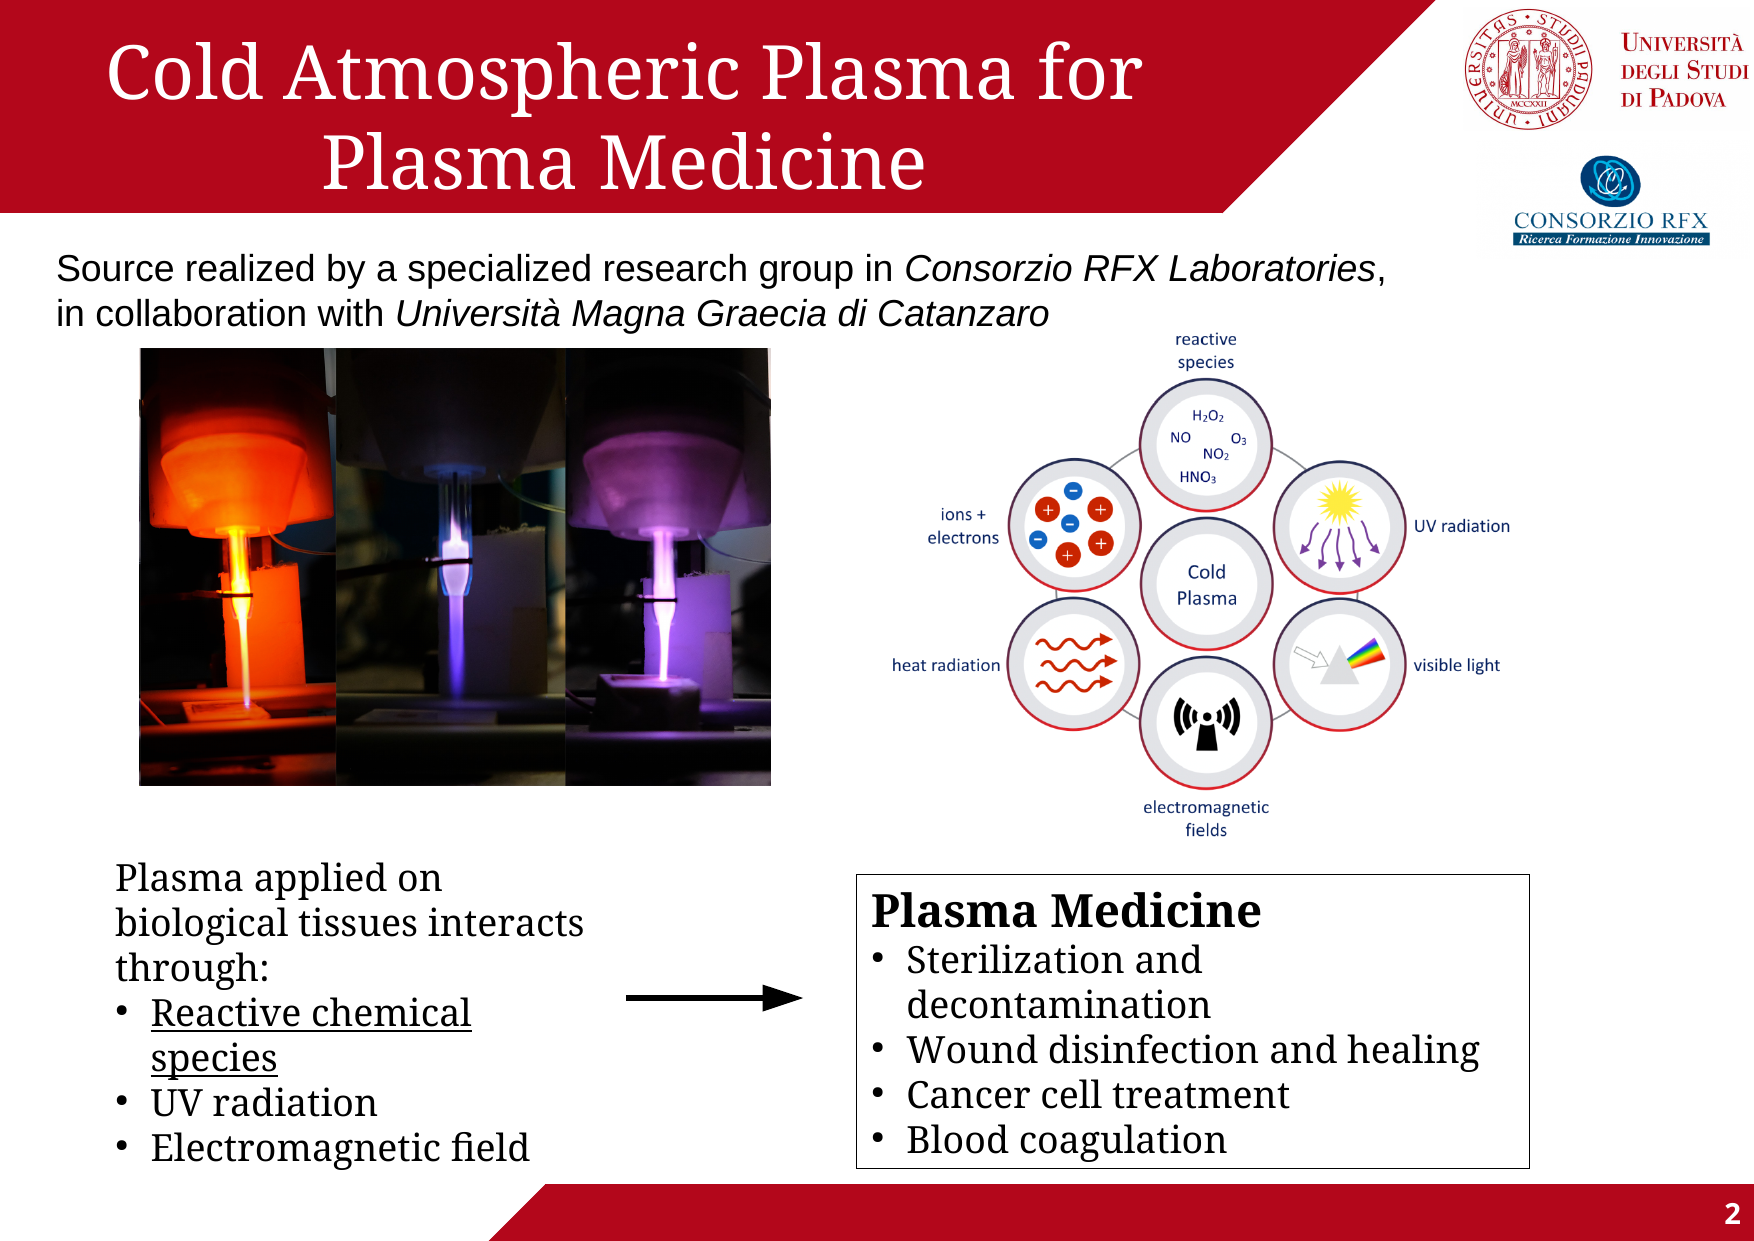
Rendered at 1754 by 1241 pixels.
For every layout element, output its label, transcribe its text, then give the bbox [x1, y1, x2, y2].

picture [139, 348, 771, 786]
picture [1476, 140, 1750, 259]
title Cold Atmospheric Plasma for Plasma Medicine [10, 0, 1241, 244]
picture [890, 330, 1512, 839]
picture [1463, 7, 1750, 131]
text_box Plasma Medicine Sterilization and decontamination Wound disinfection and healing Cancer cell treatment Blood coagulation [856, 874, 1530, 1134]
text_box Plasma applied on biological tissues interacts through: Reactive chemical species UV radiation Electromagnetic field [100, 846, 615, 1087]
text_box Source realized by a specialized research group in Consorzio RFX Laboratories, in collaboration with Università Magna Graecia di Catanzaro [41, 236, 1412, 342]
